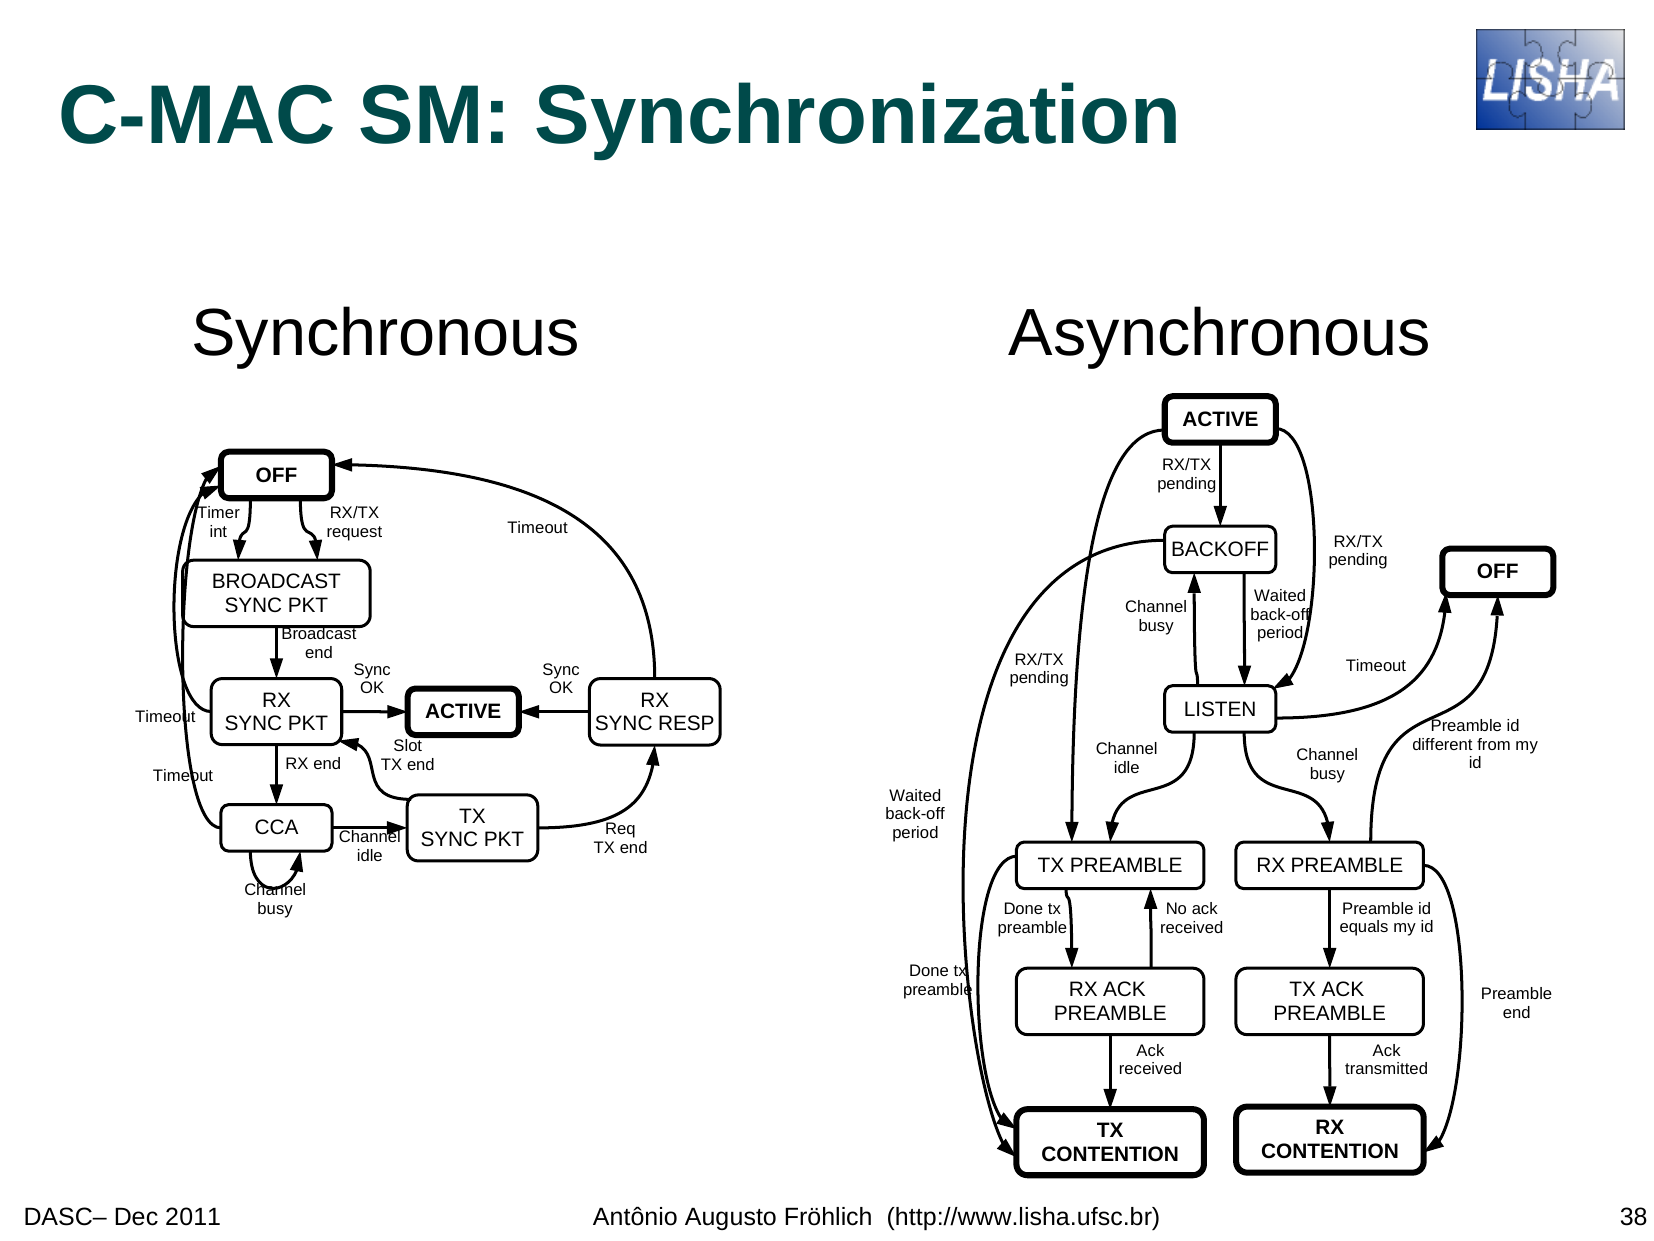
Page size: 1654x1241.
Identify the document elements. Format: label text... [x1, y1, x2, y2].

title C-MAC SM: Synchronization [58, 11, 1463, 219]
list Asynchronous [845, 295, 1596, 1182]
list Synchronous [59, 295, 713, 1182]
text_box RX SYNC RESP [713, 679, 721, 745]
picture [1476, 29, 1625, 130]
